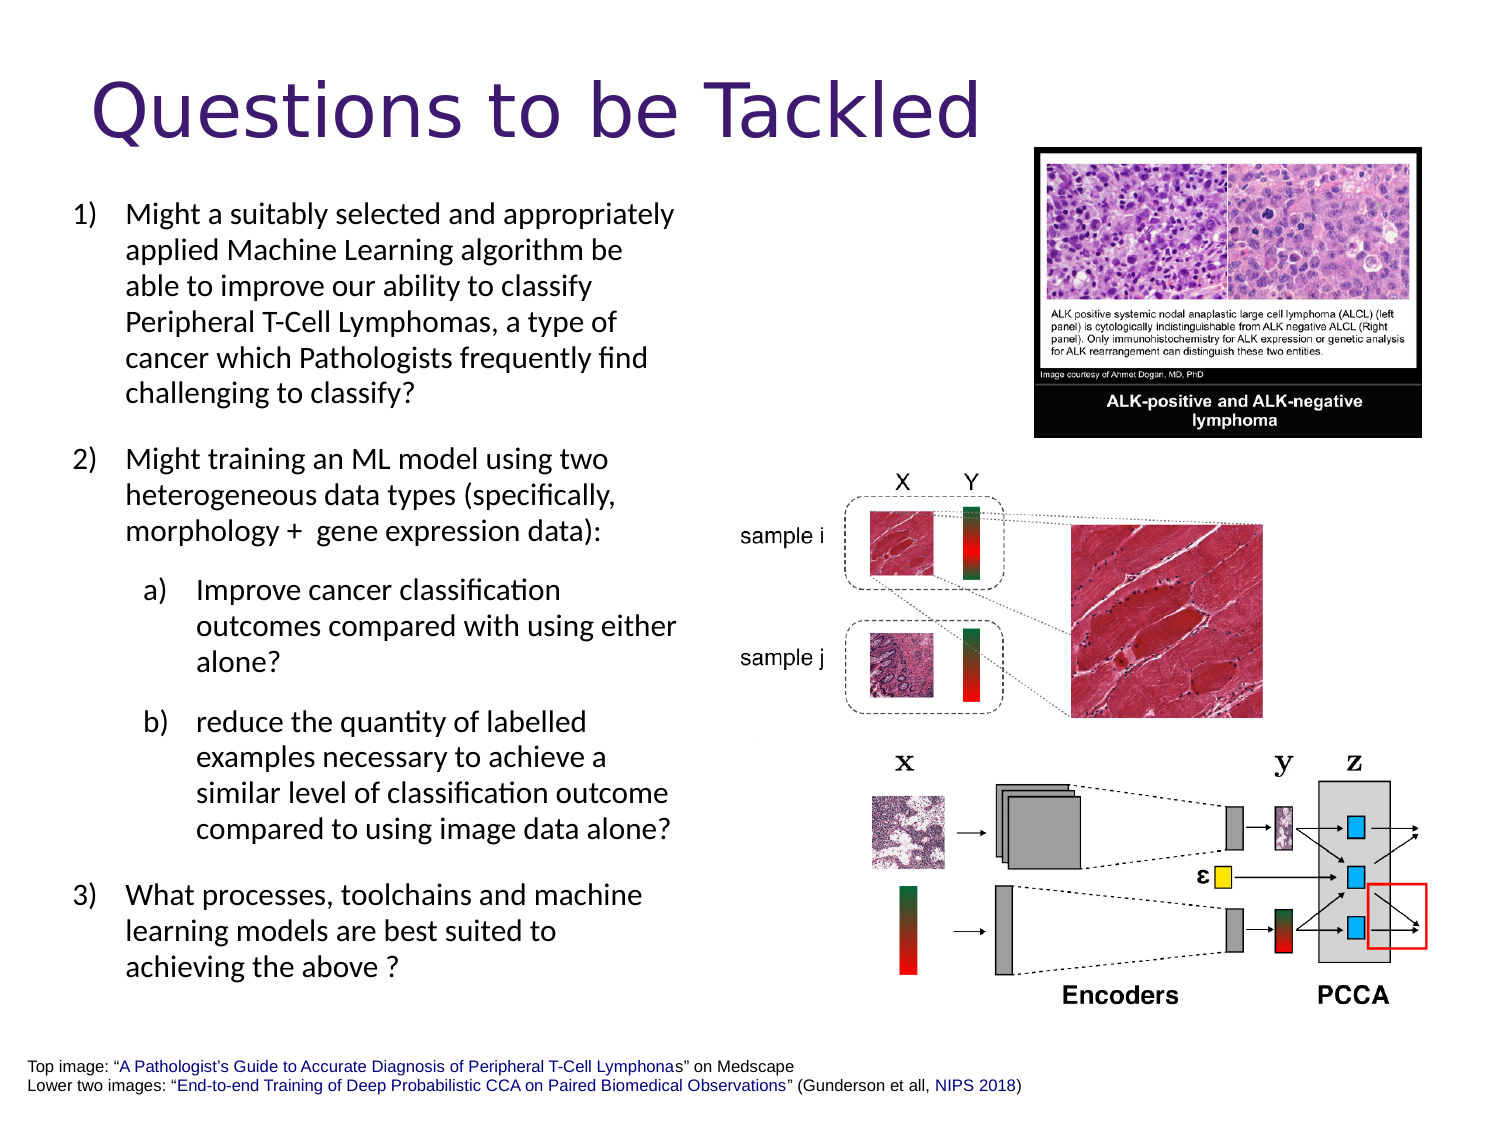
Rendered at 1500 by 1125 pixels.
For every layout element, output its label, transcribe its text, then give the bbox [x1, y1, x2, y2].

picture [1034, 147, 1422, 438]
title Questions to be Tackled [75, 45, 1423, 171]
list Might a suitably selected and appropriately applied Machine Learning algorithm be able to improve our ability to classify Peripheral T-Cell Lymphomas, a type of cancer which Pathologists frequently find challenging to classify? Might training an ML model using two heterogeneous data types (specifically, morphology + gene expression data): Improve cancer classification outcomes compared with using either alone? reduce the quantity of labelled examples necessary to achieve a similar level of classification outcome compared to using image data alone? What processes, toolchains and machine learning models are best suited to achieving the above ? [54, 196, 680, 996]
picture [709, 442, 1428, 1027]
text_box Top image: “A Pathologist’s Guide to Accurate Diagnosis of Peripheral T-Cell Lymphonas” on Medscape Lower two images: “End-to-end Training of Deep Probabilistic CCA on Paired Biomedical Observations” (Gunderson et all, NIPS 2018) [12, 1049, 1406, 1103]
